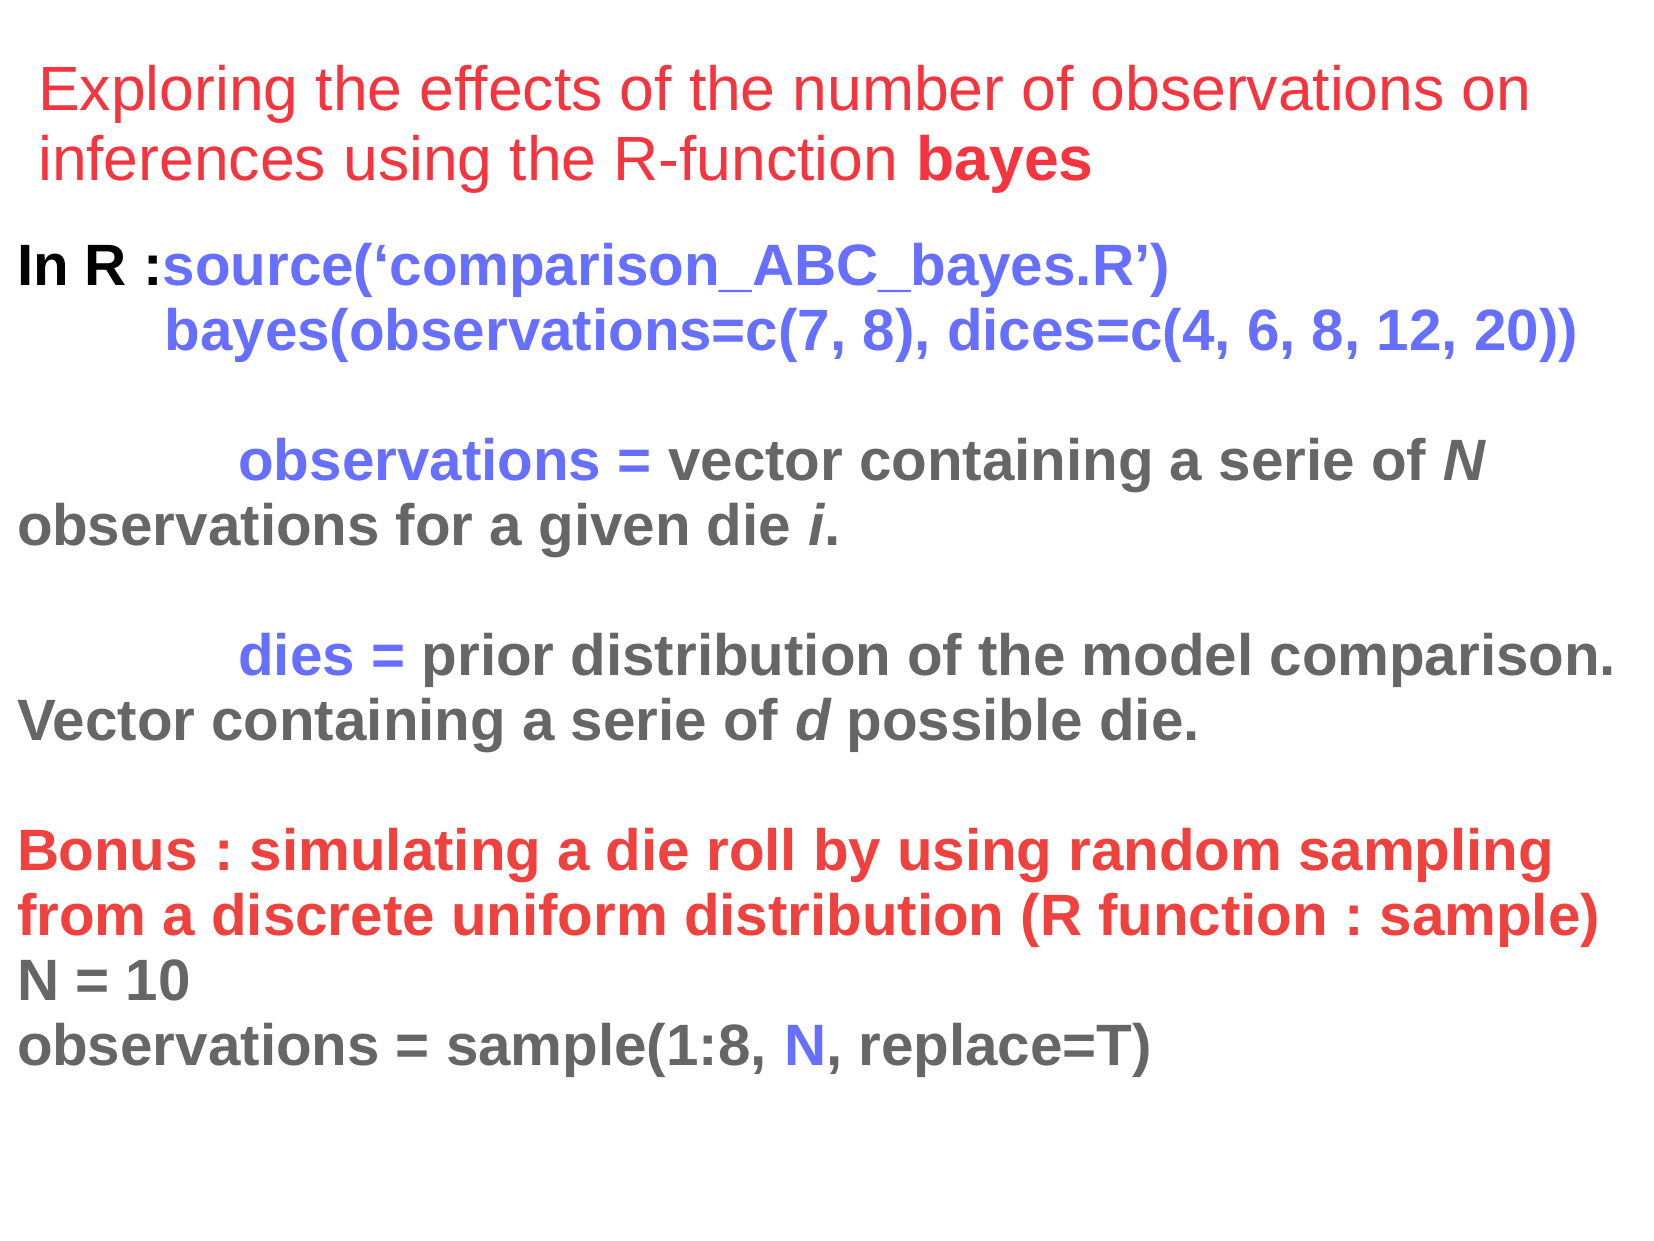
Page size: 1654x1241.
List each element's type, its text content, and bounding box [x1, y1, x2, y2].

text_box In R :source(‘comparison_ABC_bayes.R’) bayes(observations=c(7, 8), dices=c(4, 6, 8, 12, 20)) observations = vector containing a serie of N observations for a given die i. dies = prior distribution of the model comparison. Vector containing a serie of d possible die. Bonus : simulating a die roll by using random sampling from a discrete uniform distribution (R function : sample) N = 10 observations = sample(1:8, N, replace=T) [2, 225, 1650, 1216]
text_box Exploring the effects of the number of observations on inferences using the R-function bayes [23, 46, 1647, 201]
